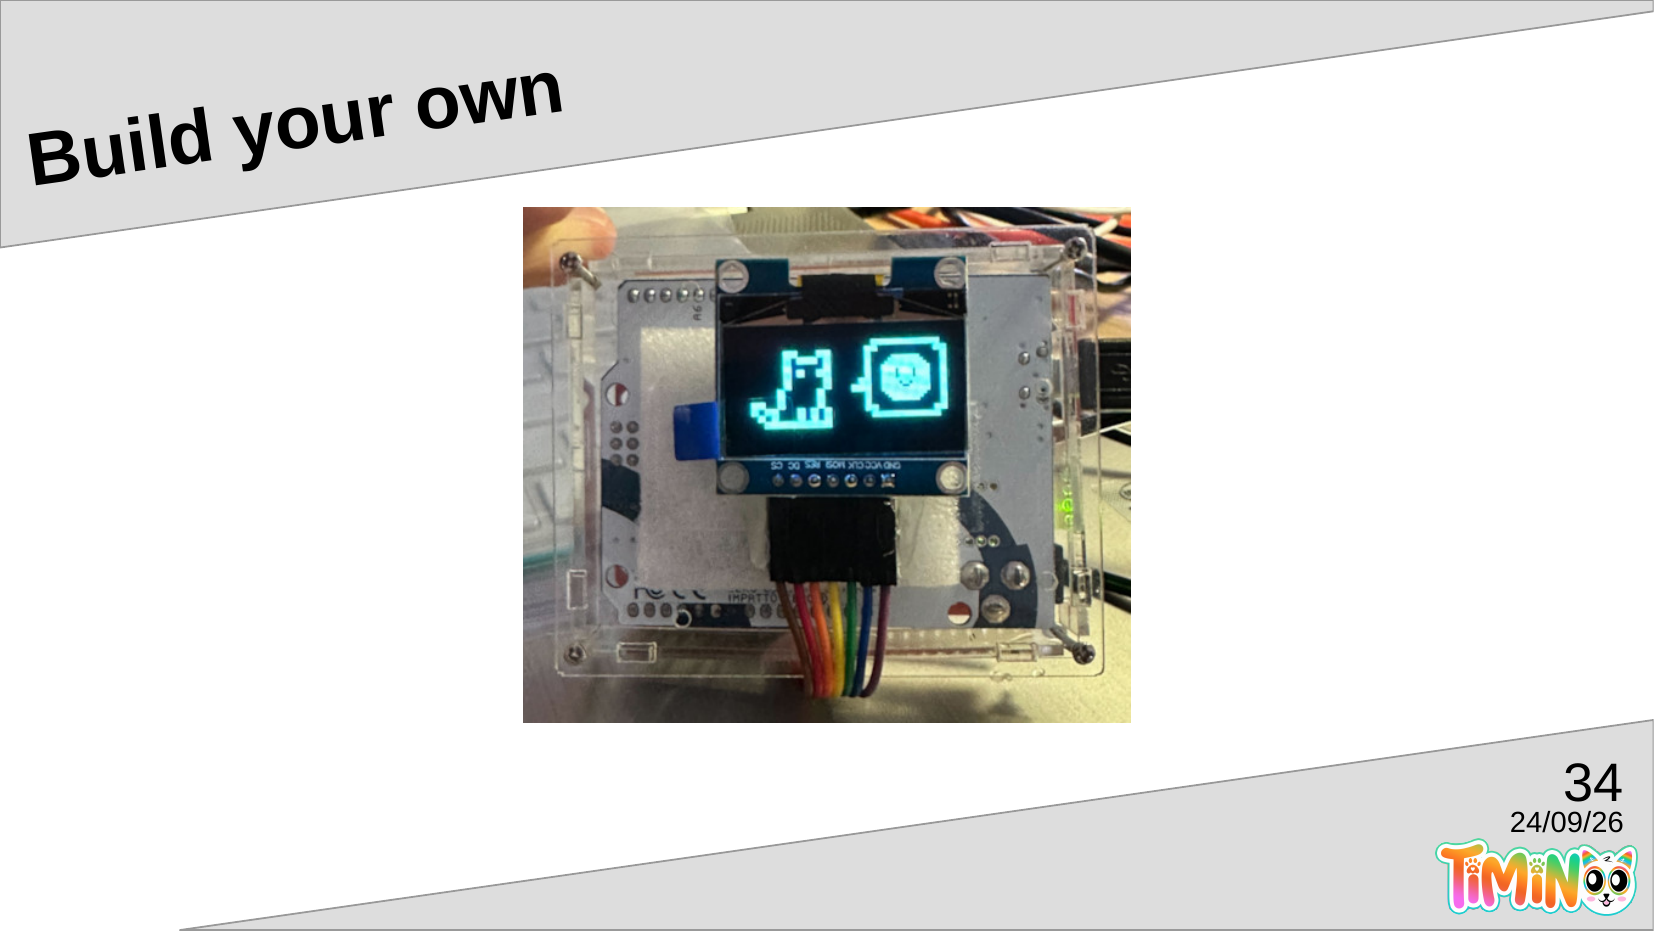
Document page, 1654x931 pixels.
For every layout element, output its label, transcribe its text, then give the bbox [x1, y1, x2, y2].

title Build your own [16, 0, 1501, 239]
picture [1435, 838, 1638, 916]
picture [523, 207, 1131, 723]
